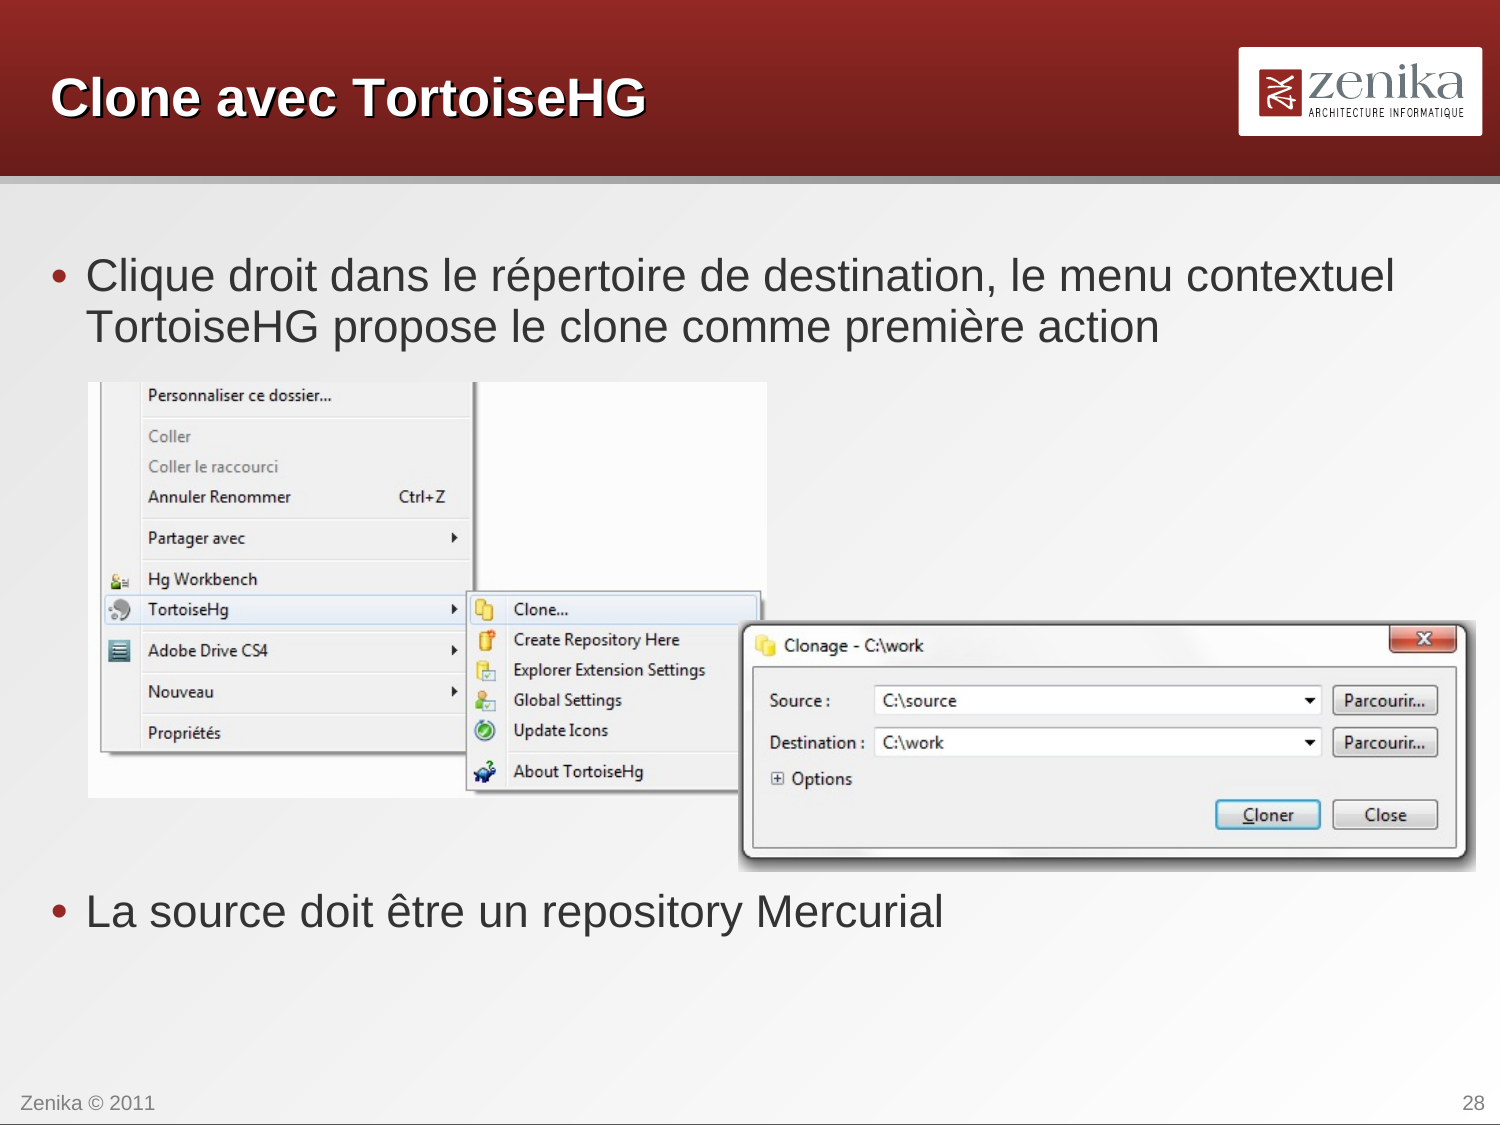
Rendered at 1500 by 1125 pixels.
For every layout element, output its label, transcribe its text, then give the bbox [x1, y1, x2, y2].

picture [1257, 58, 1464, 125]
picture [88, 382, 1476, 872]
title Clone avec TortoiseHG [50, 22, 1206, 172]
list Clique droit dans le répertoire de destination, le menu contextuel TortoiseHG propose le clone comme première action La source doit être un repository Mercurial [50, 249, 1435, 1064]
